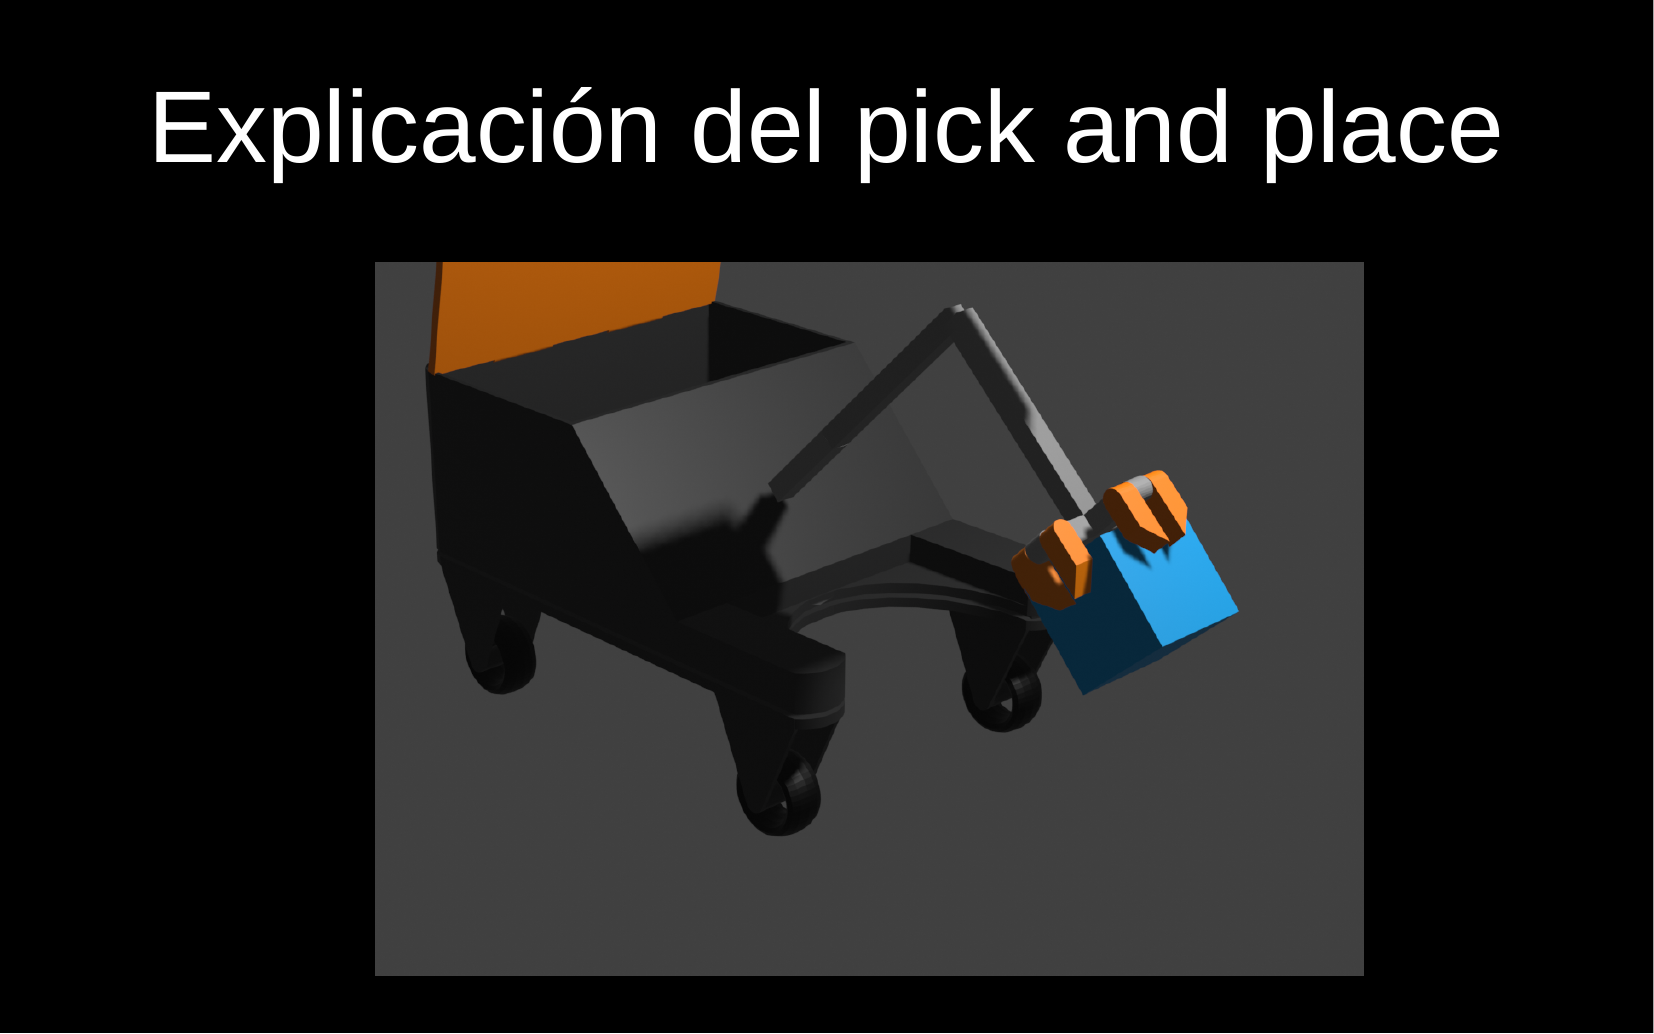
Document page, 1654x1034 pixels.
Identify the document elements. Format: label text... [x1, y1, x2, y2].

picture [375, 262, 1364, 976]
title Explicación del pick and place [82, 41, 1571, 214]
